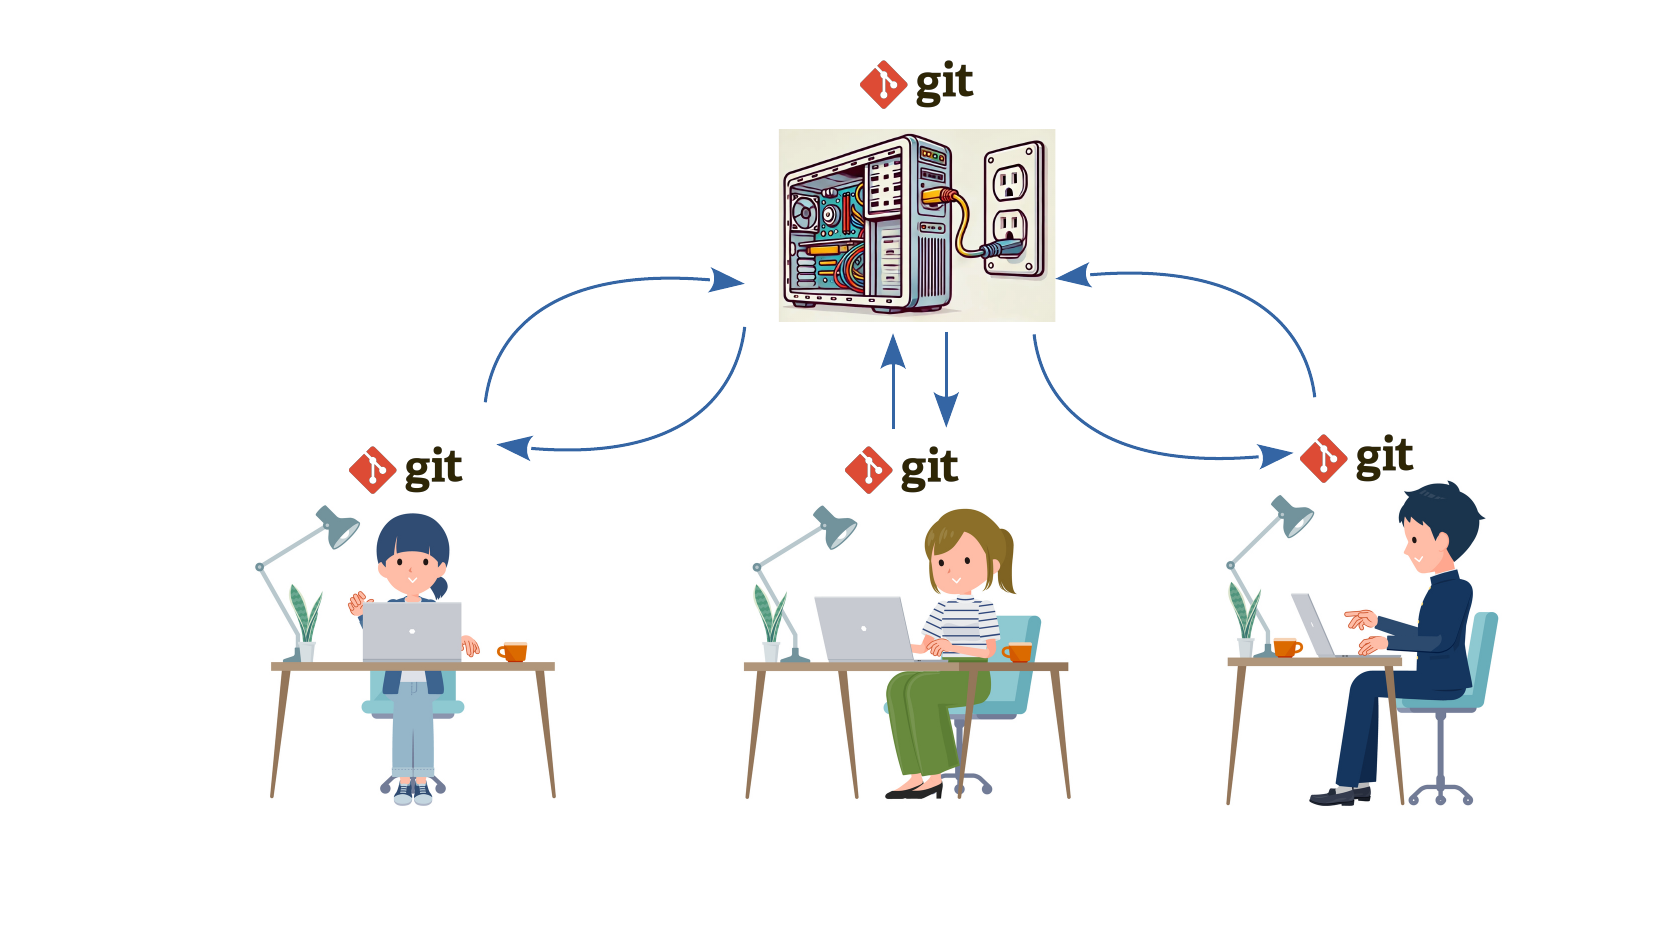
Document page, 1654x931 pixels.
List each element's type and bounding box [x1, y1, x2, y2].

picture [860, 60, 974, 109]
picture [161, 446, 628, 868]
picture [695, 446, 1105, 832]
picture [1182, 433, 1515, 830]
picture [778, 129, 1056, 322]
